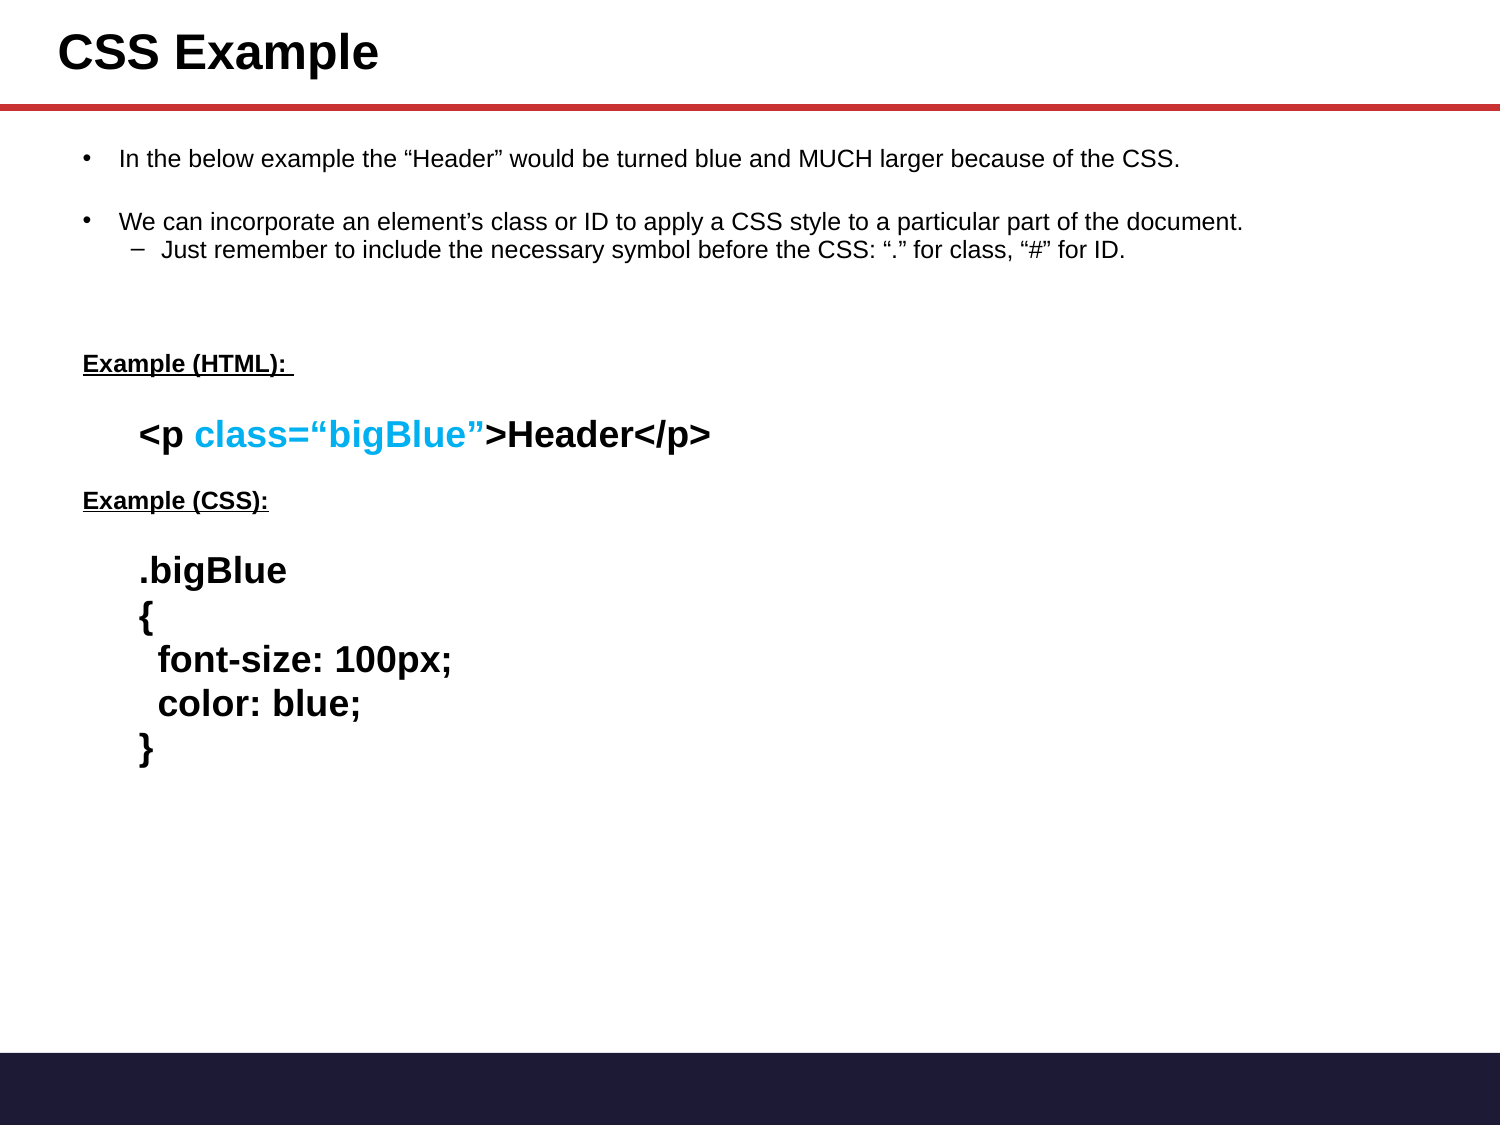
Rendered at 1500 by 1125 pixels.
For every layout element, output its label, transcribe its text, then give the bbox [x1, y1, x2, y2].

title CSS Example [50, 0, 948, 108]
text_box In the below example the “Header” would be turned blue and MUCH larger because of the CSS. We can incorporate an element’s class or ID to apply a CSS style to a particular part of the document. Just remember to include the necessary symbol before the CSS: “.” for class, “#” for ID. Example (HTML): <p class=“bigBlue”>Header</p> Example (CSS): .bigBlue { font-size: 100px; color: blue; } [74, 141, 1413, 840]
